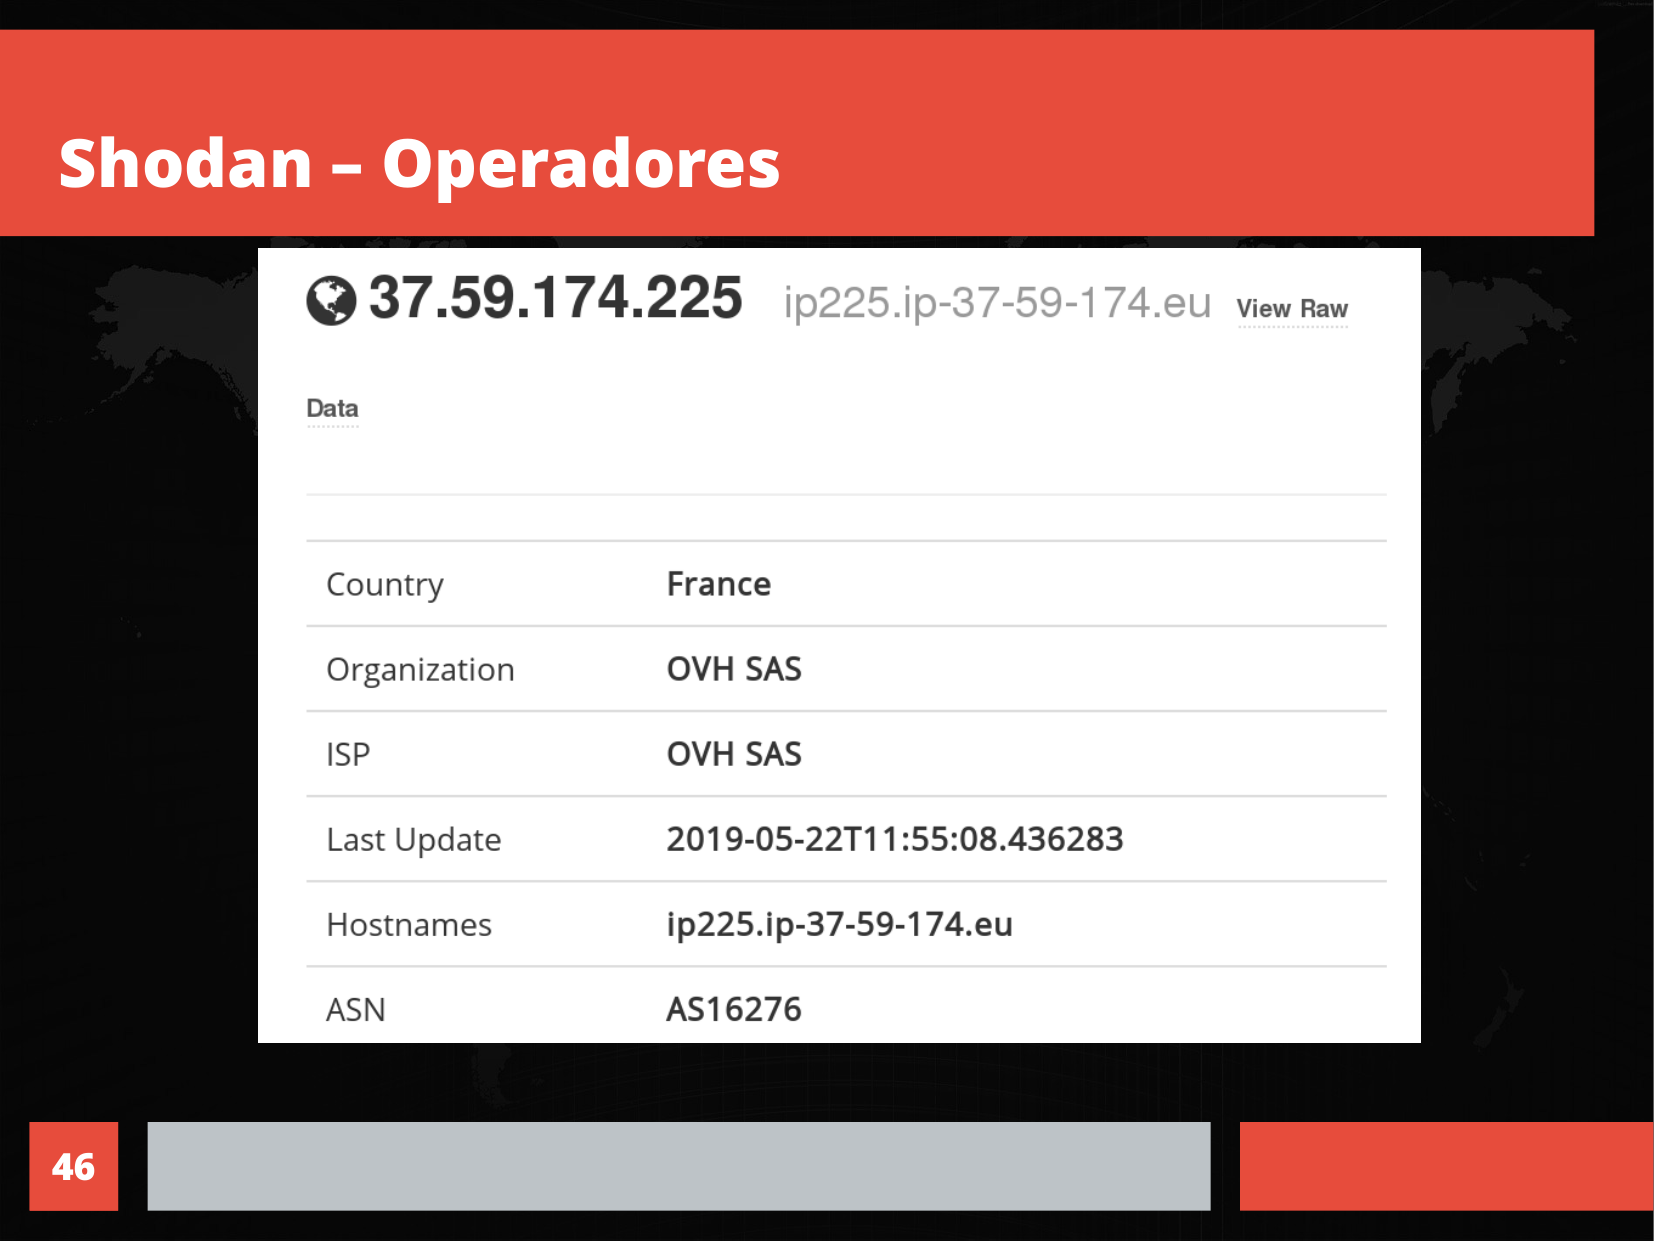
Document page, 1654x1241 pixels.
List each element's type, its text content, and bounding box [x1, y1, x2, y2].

list [59, 324, 1565, 1093]
picture [0, 0, 1654, 1241]
title Shodan – Operadores [59, 59, 1595, 207]
